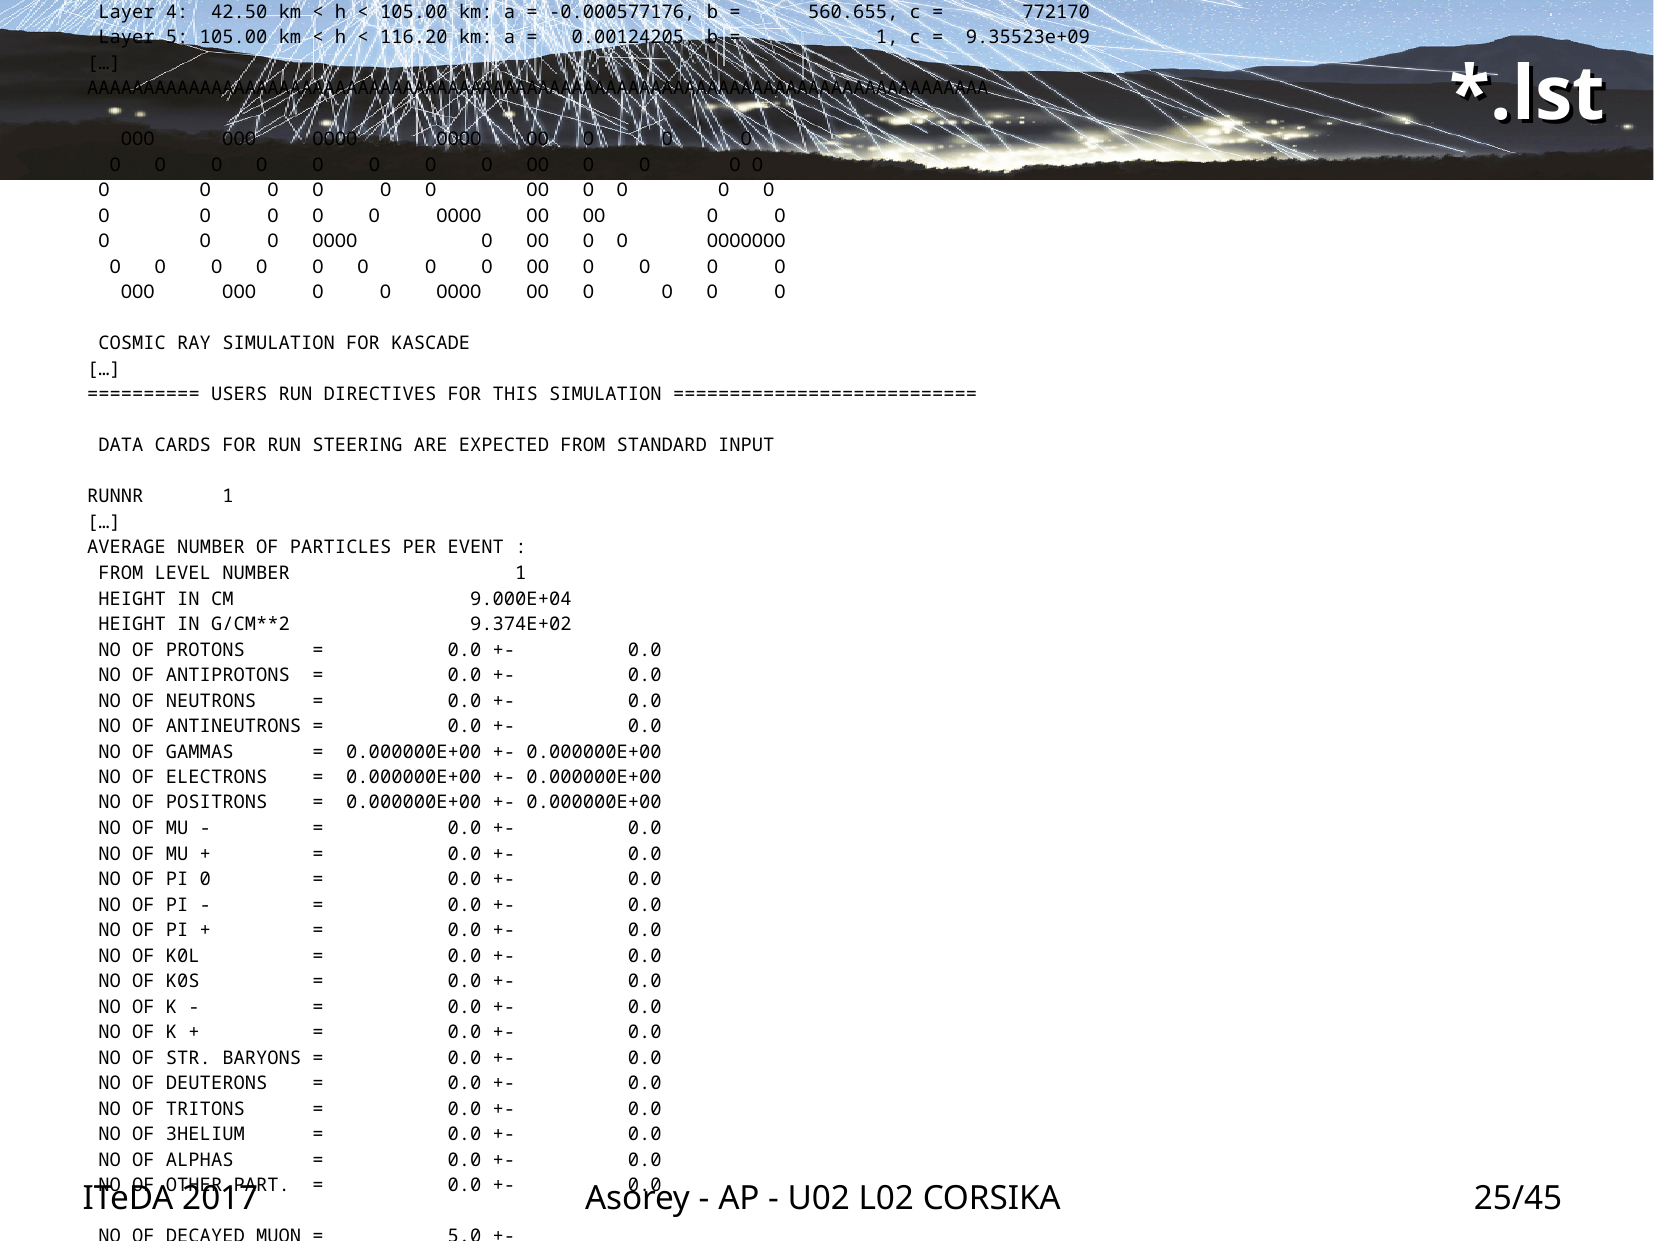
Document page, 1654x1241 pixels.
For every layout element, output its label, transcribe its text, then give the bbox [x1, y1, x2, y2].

title *.lst [45, 15, 1606, 166]
subtitle Atmospheric profile 1 with 50 levels read from file atmprof1.dat Results of the atmosphere fit: Layer 1: 0.00 km < h < 10.00 km: a = -135.708, b = 1174.01, c = 994186 Layer 2: 10.00 km < h < 19.00 km: a = -22.0191, b = 1261.58, c = 721829 Layer 3: 19.00 km < h < 42.50 km: a = 0.587399, b = 1350.34, c = 636143 Layer 4: 42.50 km < h < 105.00 km: a = -0.000577176, b = 560.655, c = 772170 Layer 5: 105.00 km < h < 116.20 km: a = 0.00124205, b = 1, c = 9.35523e+09 […] AAAAAAAAAAAAAAAAAAAAAAAAAAAAAAAAAAAAAAAAAAAAAAAAAAAAAAAAAAAAAAAAAAAAAAAAAAAAAAAA OOO OOO OOOO OOOO OO O O O O O O O O O O O OO O O O O O O O O O O OO O O O O O O O O O OOOO OO OO O O O O O OOOO O OO O O OOOOOOO O O O O O O O O OO O O O O OOO OOO O O OOOO OO O O O O COSMIC RAY SIMULATION FOR KASCADE […] ========== USERS RUN DIRECTIVES FOR THIS SIMULATION =========================== DATA CARDS FOR RUN STEERING ARE EXPECTED FROM STANDARD INPUT RUNNR 1 […] AVERAGE NUMBER OF PARTICLES PER EVENT : FROM LEVEL NUMBER 1 HEIGHT IN CM 9.000E+04 HEIGHT IN G/CM**2 9.374E+02 NO OF PROTONS = 0.0 +- 0.0 NO OF ANTIPROTONS = 0.0 +- 0.0 NO OF NEUTRONS = 0.0 +- 0.0 NO OF ANTINEUTRONS = 0.0 +- 0.0 NO OF GAMMAS = 0.000000E+00 +- 0.000000E+00 NO OF ELECTRONS = 0.000000E+00 +- 0.000000E+00 NO OF POSITRONS = 0.000000E+00 +- 0.000000E+00 NO OF MU - = 0.0 +- 0.0 NO OF MU + = 0.0 +- 0.0 NO OF PI 0 = 0.0 +- 0.0 NO OF PI - = 0.0 +- 0.0 NO OF PI + = 0.0 +- 0.0 NO OF K0L = 0.0 +- 0.0 NO OF K0S = 0.0 +- 0.0 NO OF K - = 0.0 +- 0.0 NO OF K + = 0.0 +- 0.0 NO OF STR. BARYONS = 0.0 +- 0.0 NO OF DEUTERONS = 0.0 +- 0.0 NO OF TRITONS = 0.0 +- 0.0 NO OF 3HELIUM = 0.0 +- 0.0 NO OF ALPHAS = 0.0 +- 0.0 NO OF OTHER PART. = 0.0 +- 0.0 NO OF DECAYED MUON = 5.0 +- PRESENT TIME : 02.05.2013 11:29:53 ========== END OF RUN ================================================ [86, 49, 1573, 1172]
picture [0, 0, 1654, 180]
